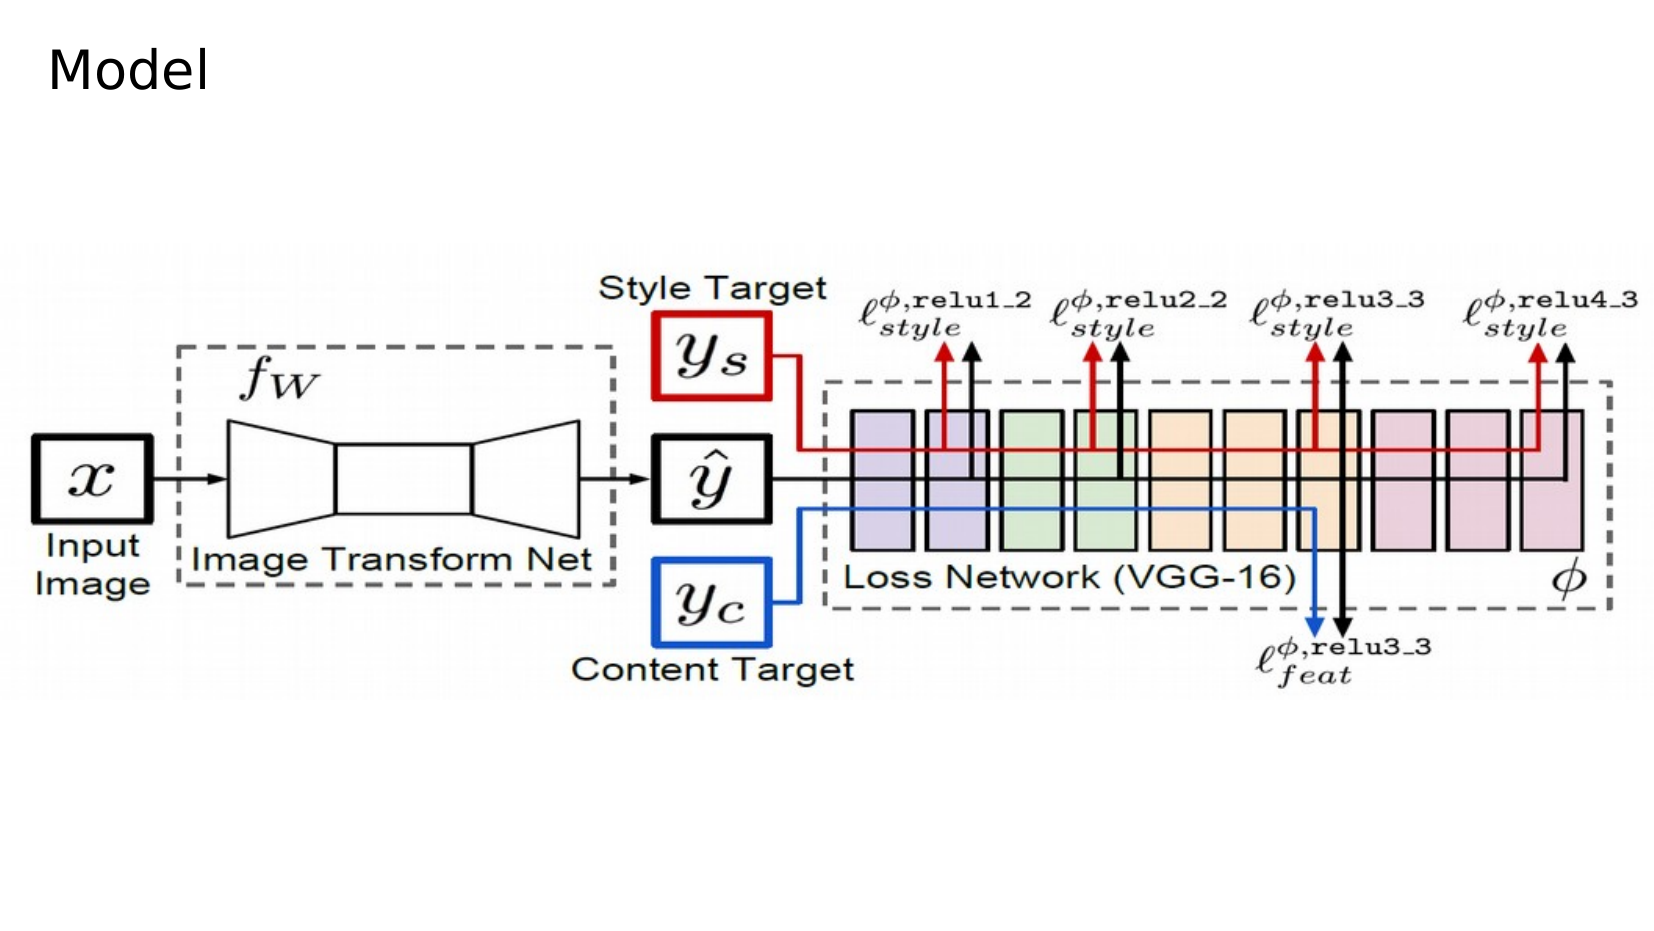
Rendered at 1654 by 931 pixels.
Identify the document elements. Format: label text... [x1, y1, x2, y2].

title Model [47, 7, 1536, 134]
picture [0, 243, 1654, 700]
